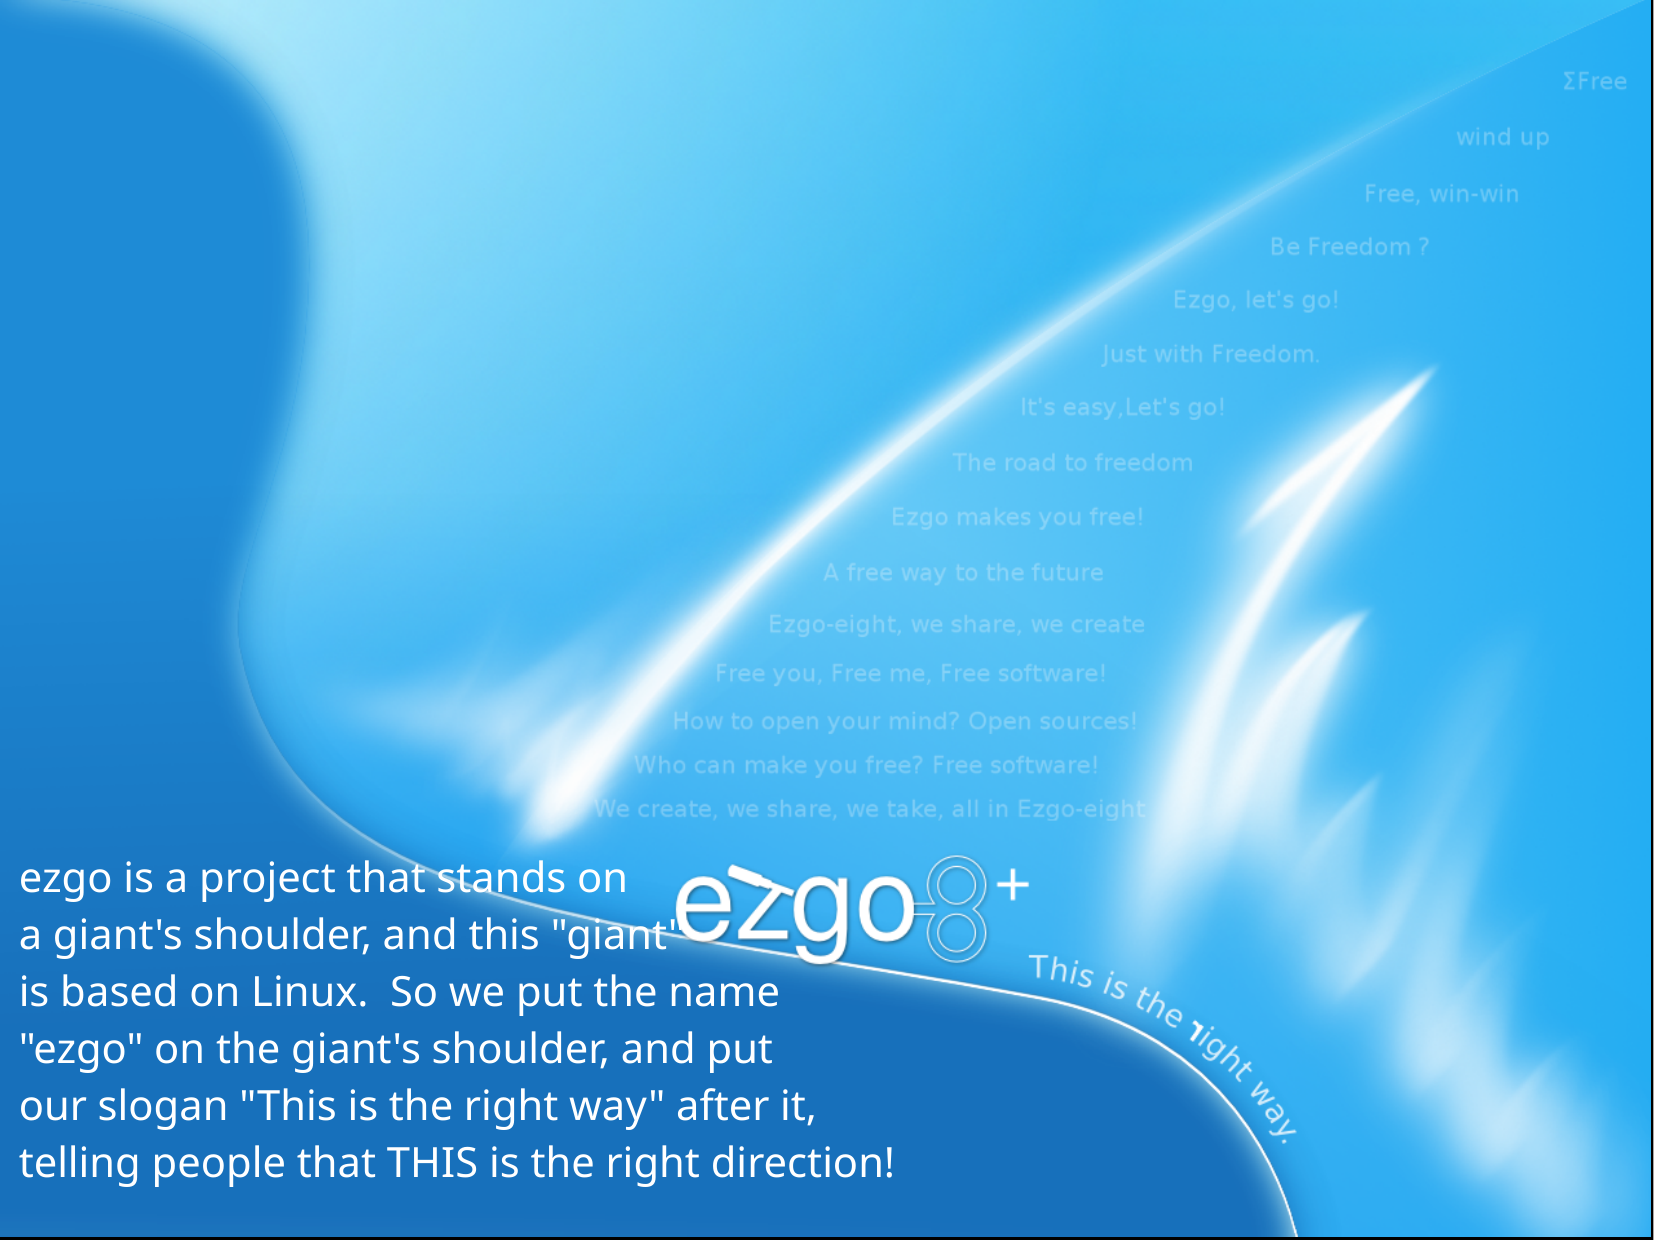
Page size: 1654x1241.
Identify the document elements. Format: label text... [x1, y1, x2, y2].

text_box ezgo is a project that stands on a giant's shoulder, and this "giant" is based on Linux. So we put the name "ezgo" on the giant's shoulder, and put our slogan "This is the right way" after it, telling people that THIS is the right direction! [4, 840, 922, 1182]
picture [0, 0, 1651, 1237]
